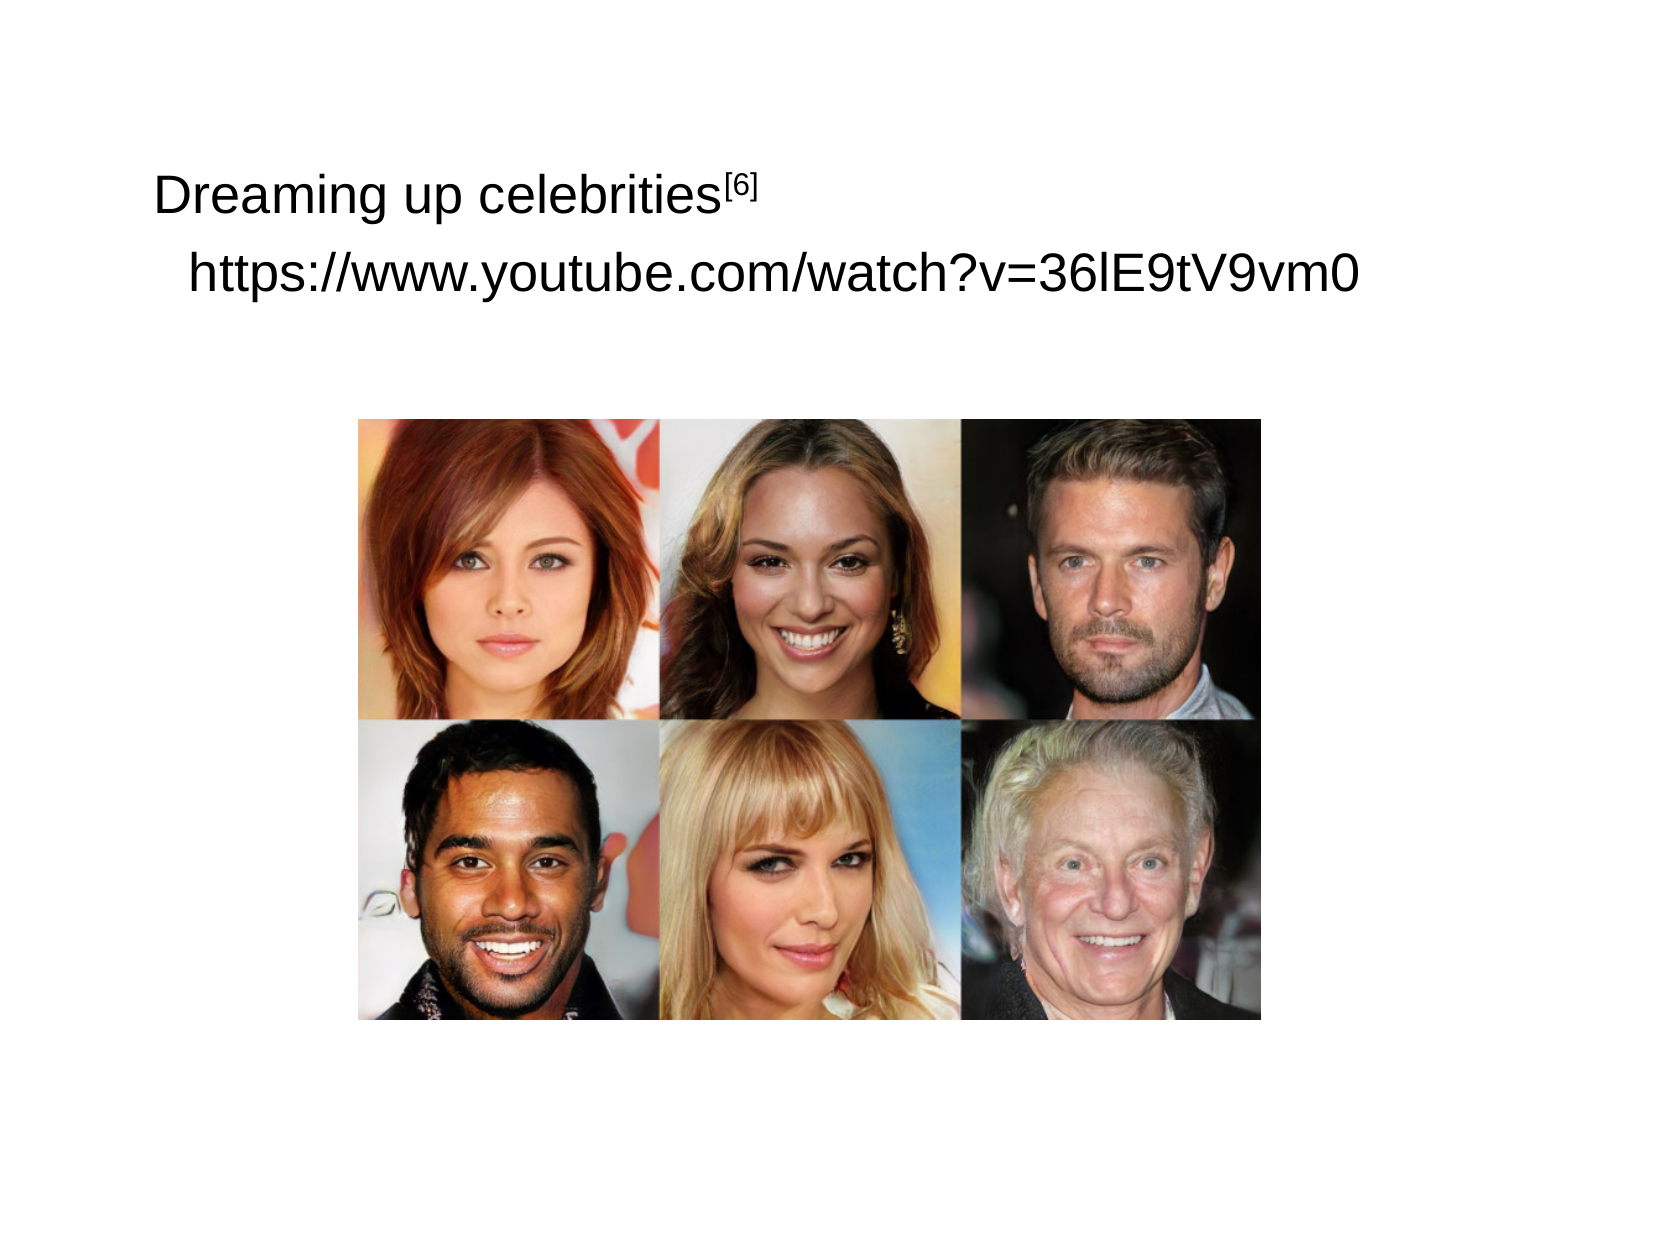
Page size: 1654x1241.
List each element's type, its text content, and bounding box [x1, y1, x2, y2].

subtitle Dreaming up celebrities[6] https://www.youtube.com/watch?v=36lE9tV9vm0 [82, 86, 1516, 1051]
picture [358, 419, 1261, 1021]
